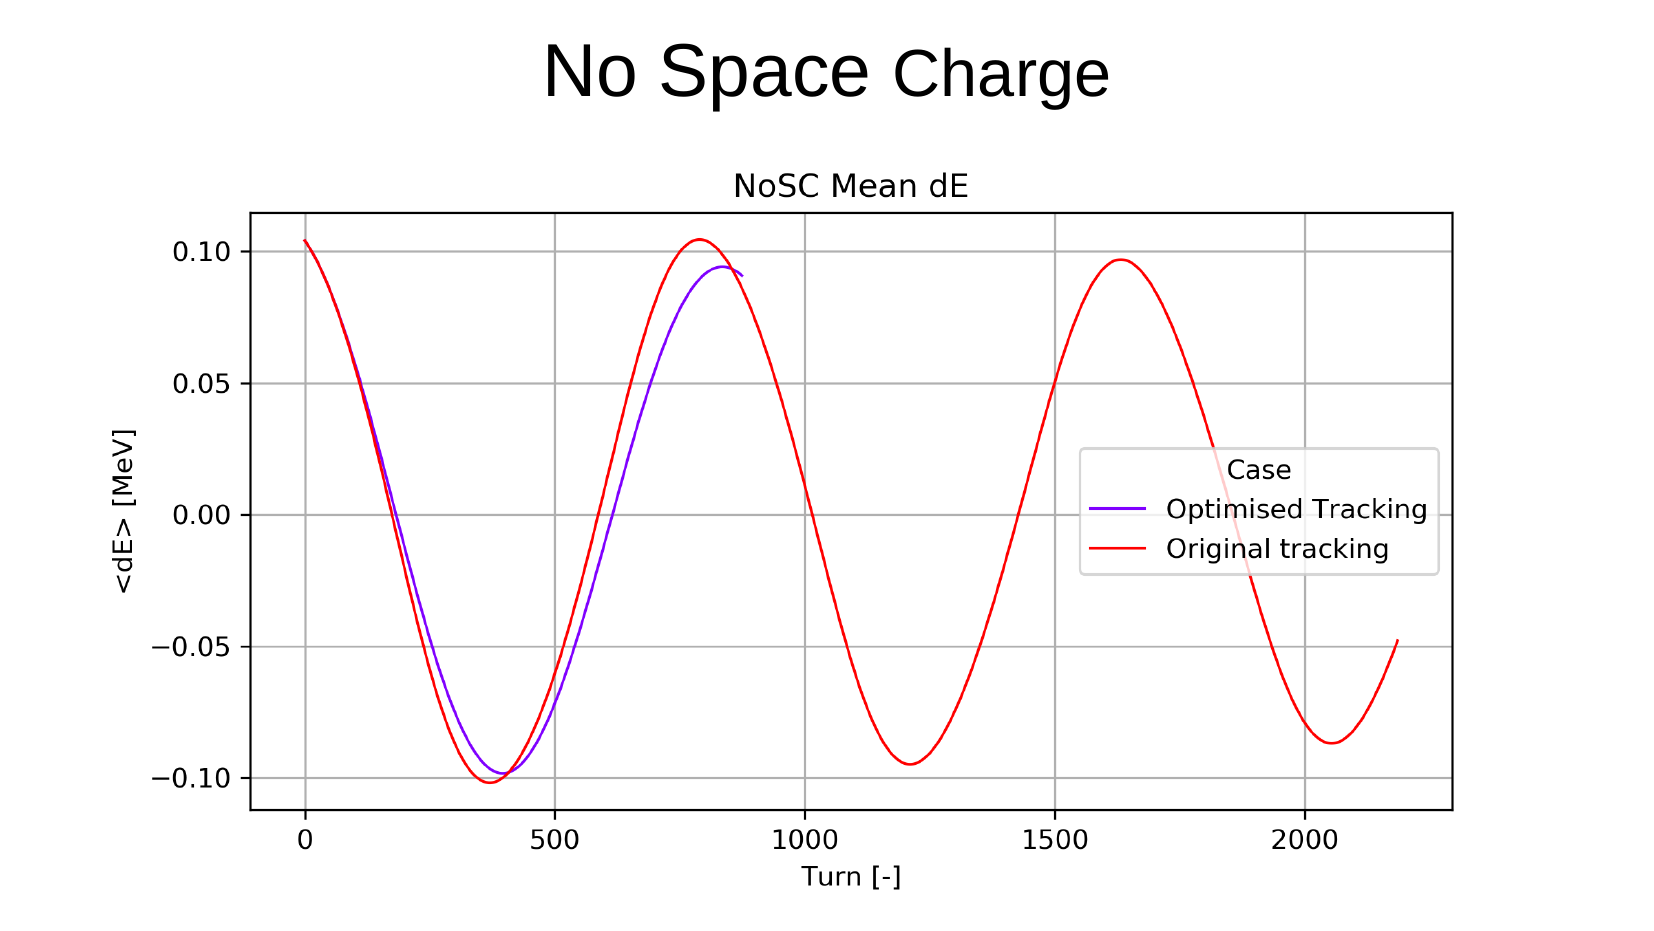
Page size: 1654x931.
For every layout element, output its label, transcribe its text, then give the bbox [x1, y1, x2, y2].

title No Space Charge [82, 0, 1571, 119]
picture [56, 119, 1607, 895]
